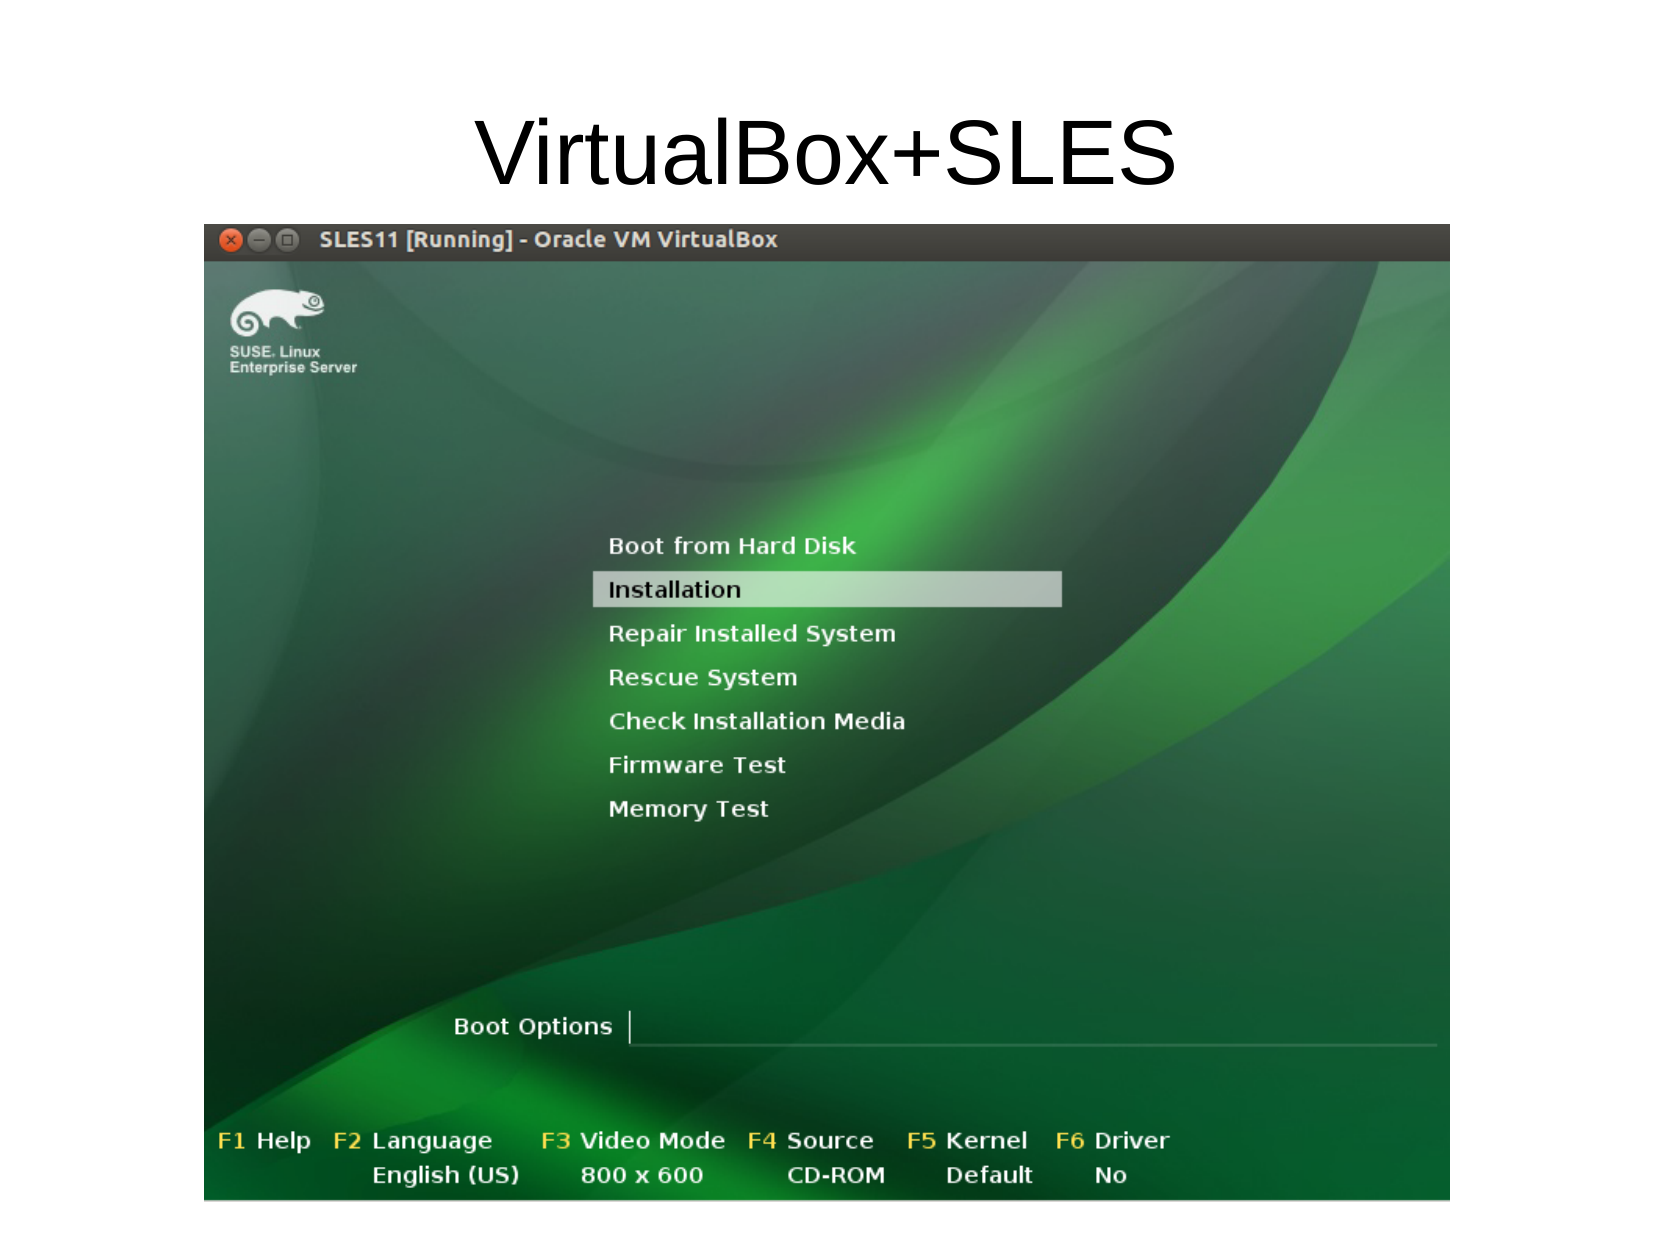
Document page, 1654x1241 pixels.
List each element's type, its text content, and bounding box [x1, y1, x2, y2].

title VirtualBox+SLES [82, 49, 1571, 257]
picture [204, 224, 1450, 1202]
